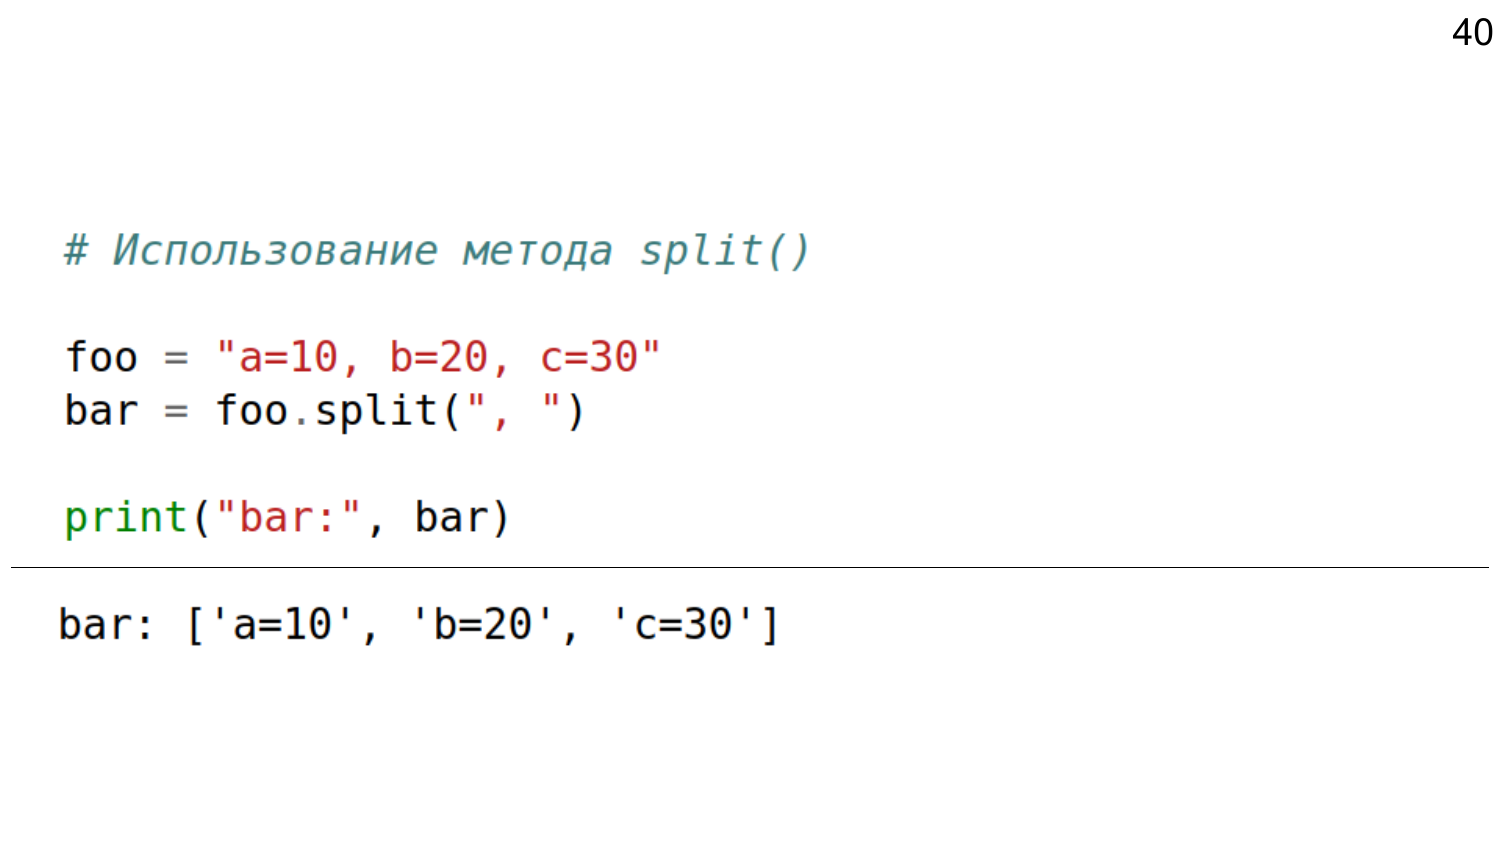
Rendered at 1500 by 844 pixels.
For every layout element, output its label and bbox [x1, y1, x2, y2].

picture [47, 218, 821, 552]
picture [47, 593, 787, 660]
